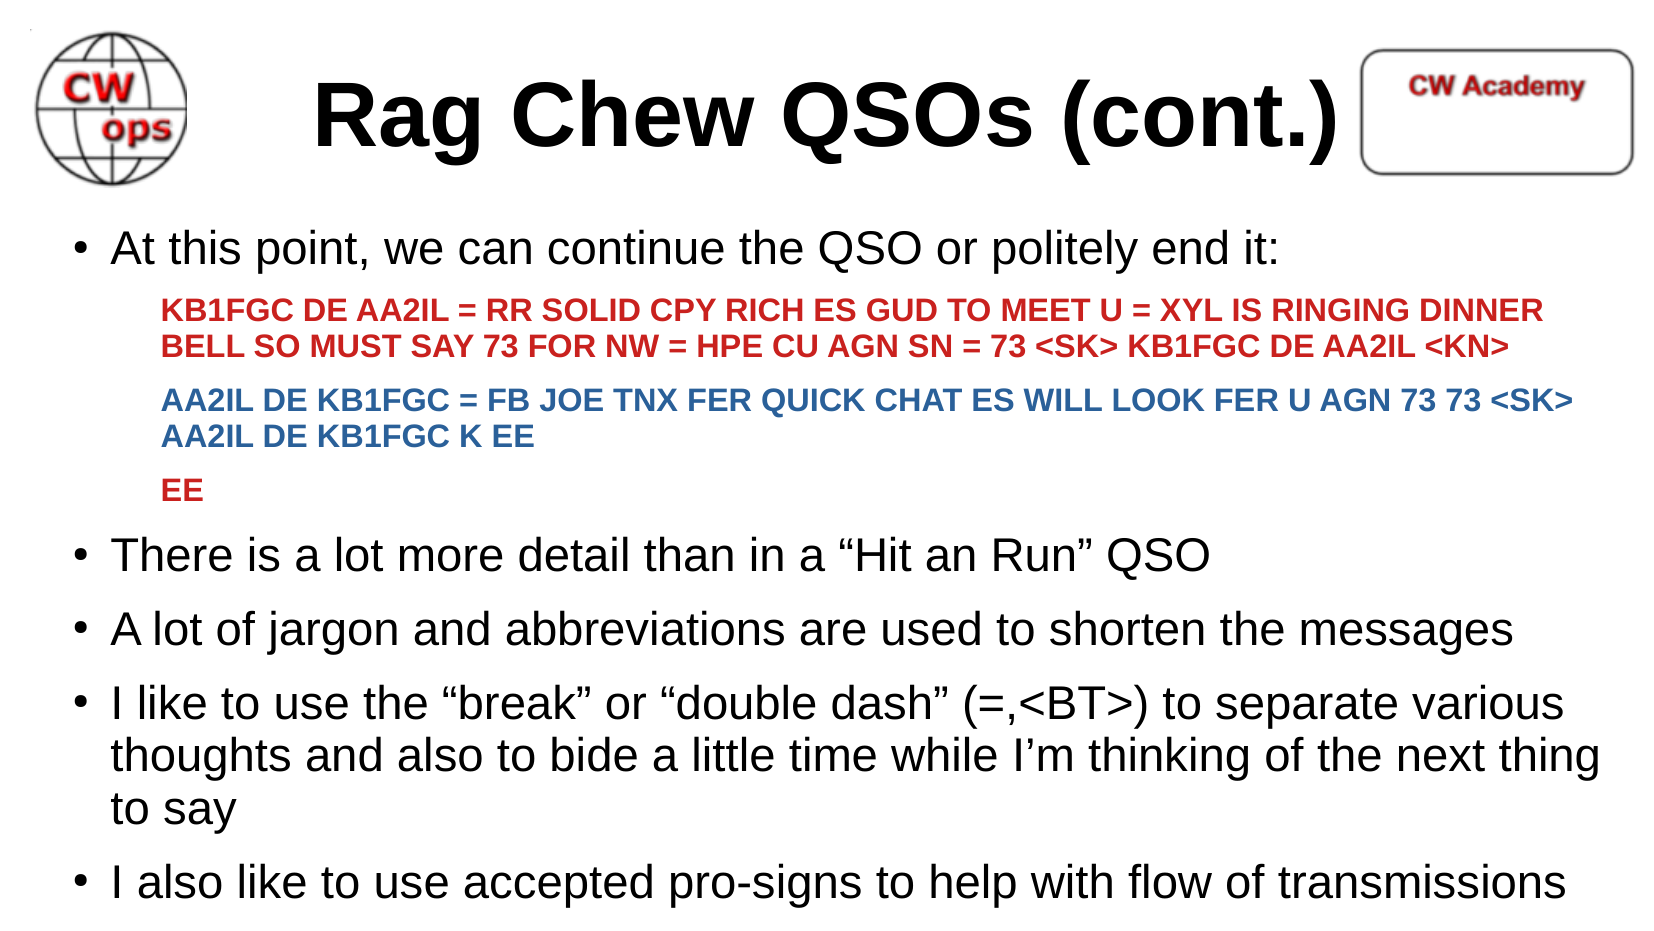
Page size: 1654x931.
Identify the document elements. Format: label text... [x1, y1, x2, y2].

title Rag Chew QSOs (cont.) [82, 37, 1571, 193]
picture [30, 29, 187, 194]
picture [1571, 37, 1640, 186]
list At this point, we can continue the QSO or politely end it: KB1FGC DE AA2IL = RR SOLID CPY RICH ES GUD TO MEET U = XYL IS RINGING DINNER BELL SO MUST SAY 73 FOR NW = HPE CU AGN SN = 73 <SK> KB1FGC DE AA2IL <KN> AA2IL DE KB1FGC = FB JOE TNX FER QUICK CHAT ES WILL LOOK FER U AGN 73 73 <SK> AA2IL DE KB1FGC K EE EE There is a lot more detail than in a “Hit an Run” QSO A lot of jargon and abbreviations are used to shorten the messages I like to use the “break” or “double dash” (=,<BT>) to separate various thoughts and also to bide a little time while I’m thinking of the next thing to say I also like to use accepted pro-signs to help with flow of transmissions [60, 222, 1609, 912]
